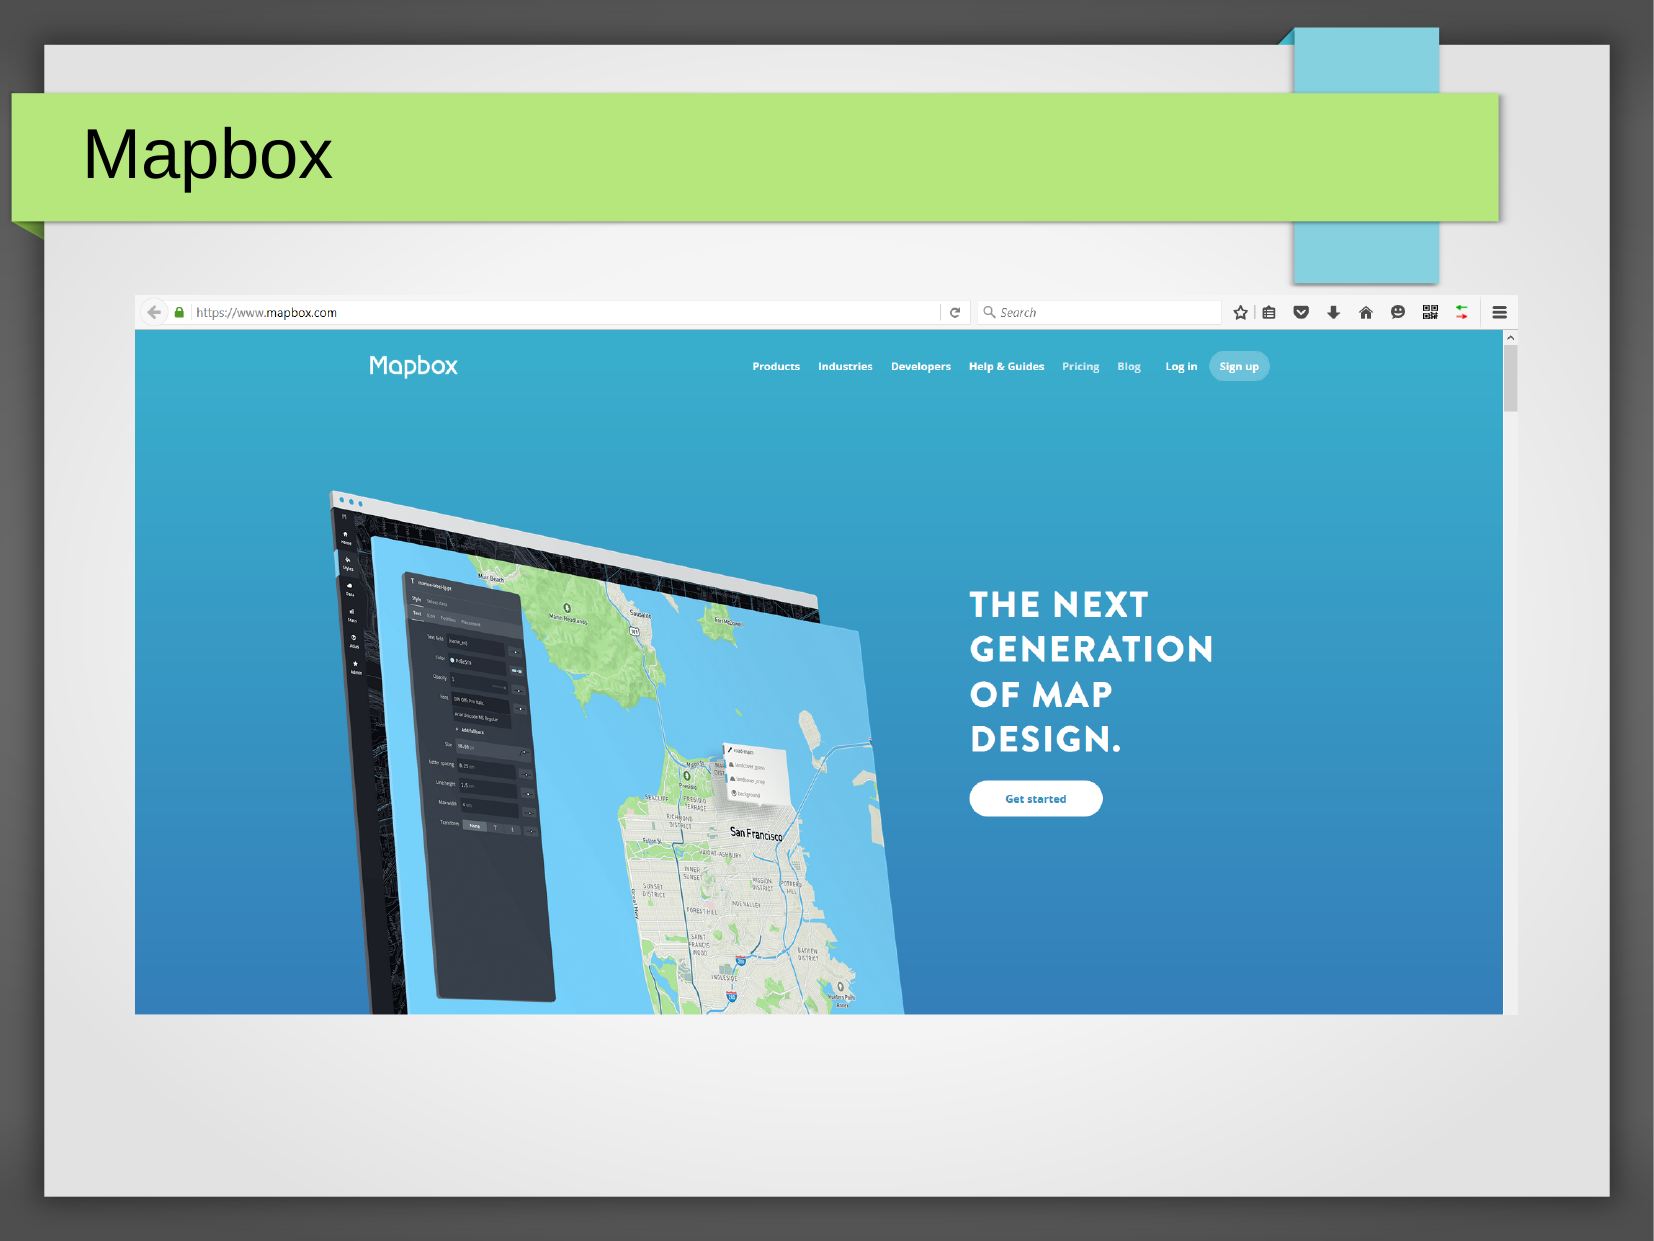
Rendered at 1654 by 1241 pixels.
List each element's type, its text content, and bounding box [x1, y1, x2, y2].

title Mapbox [82, 94, 1264, 213]
picture [0, 0, 1654, 1241]
